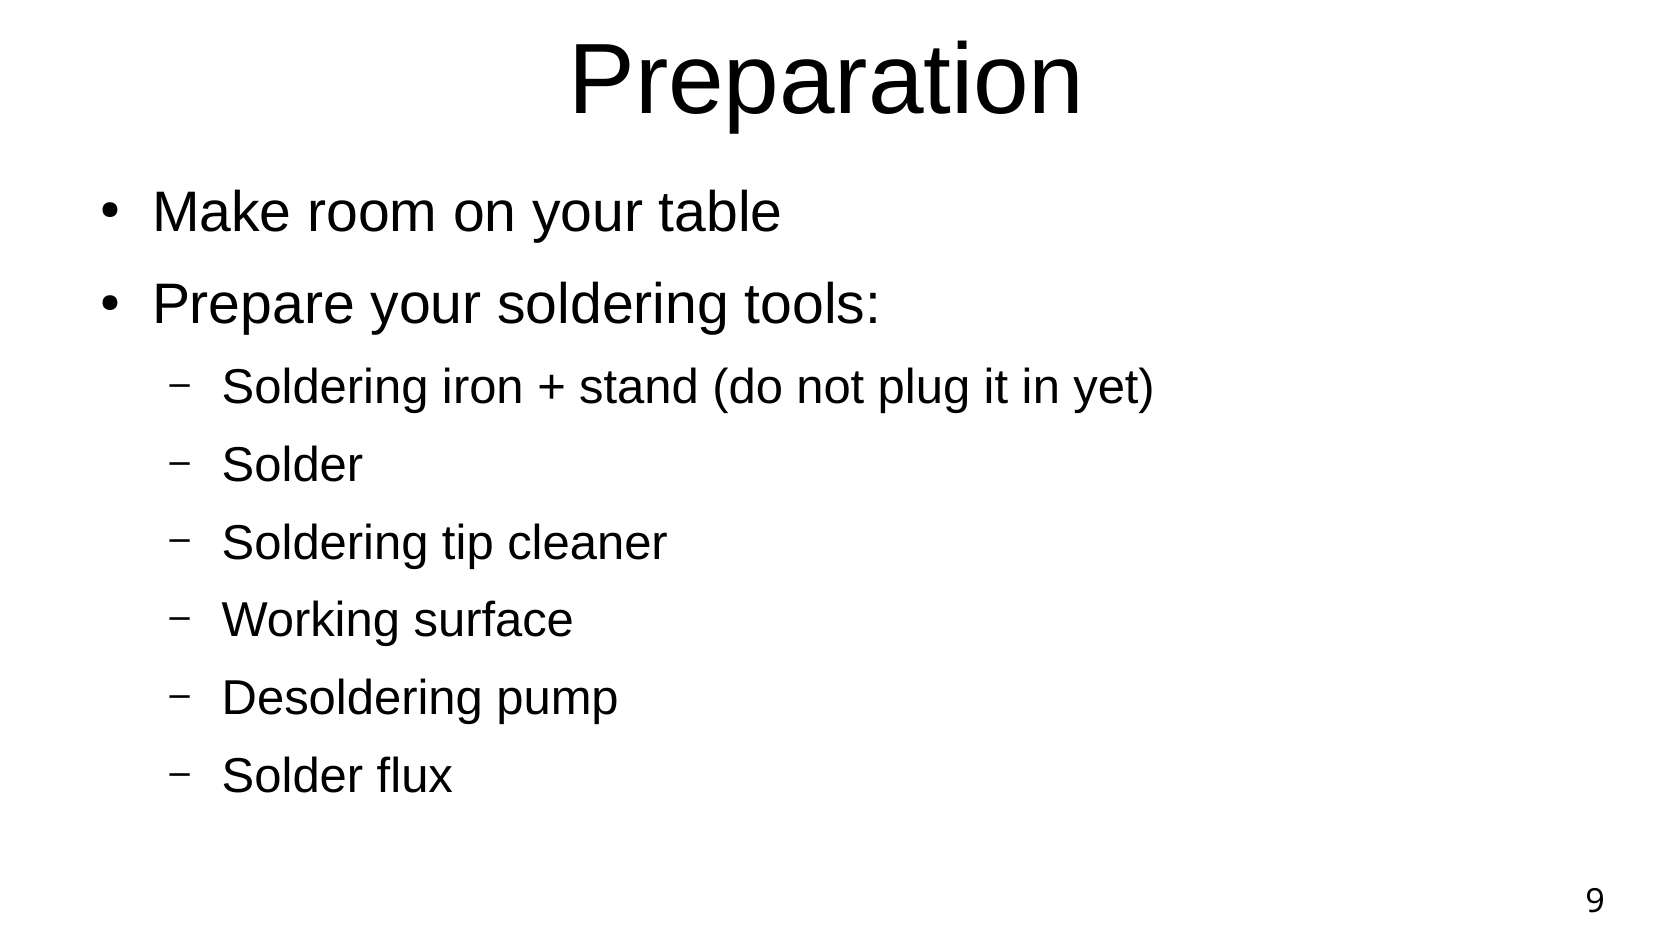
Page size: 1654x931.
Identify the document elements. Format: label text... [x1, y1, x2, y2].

title Preparation [82, 1, 1571, 157]
list Make room on your table Prepare your soldering tools: Soldering iron + stand (do not plug it in yet) Solder Soldering tip cleaner Working surface Desoldering pump Solder flux [82, 180, 1571, 811]
